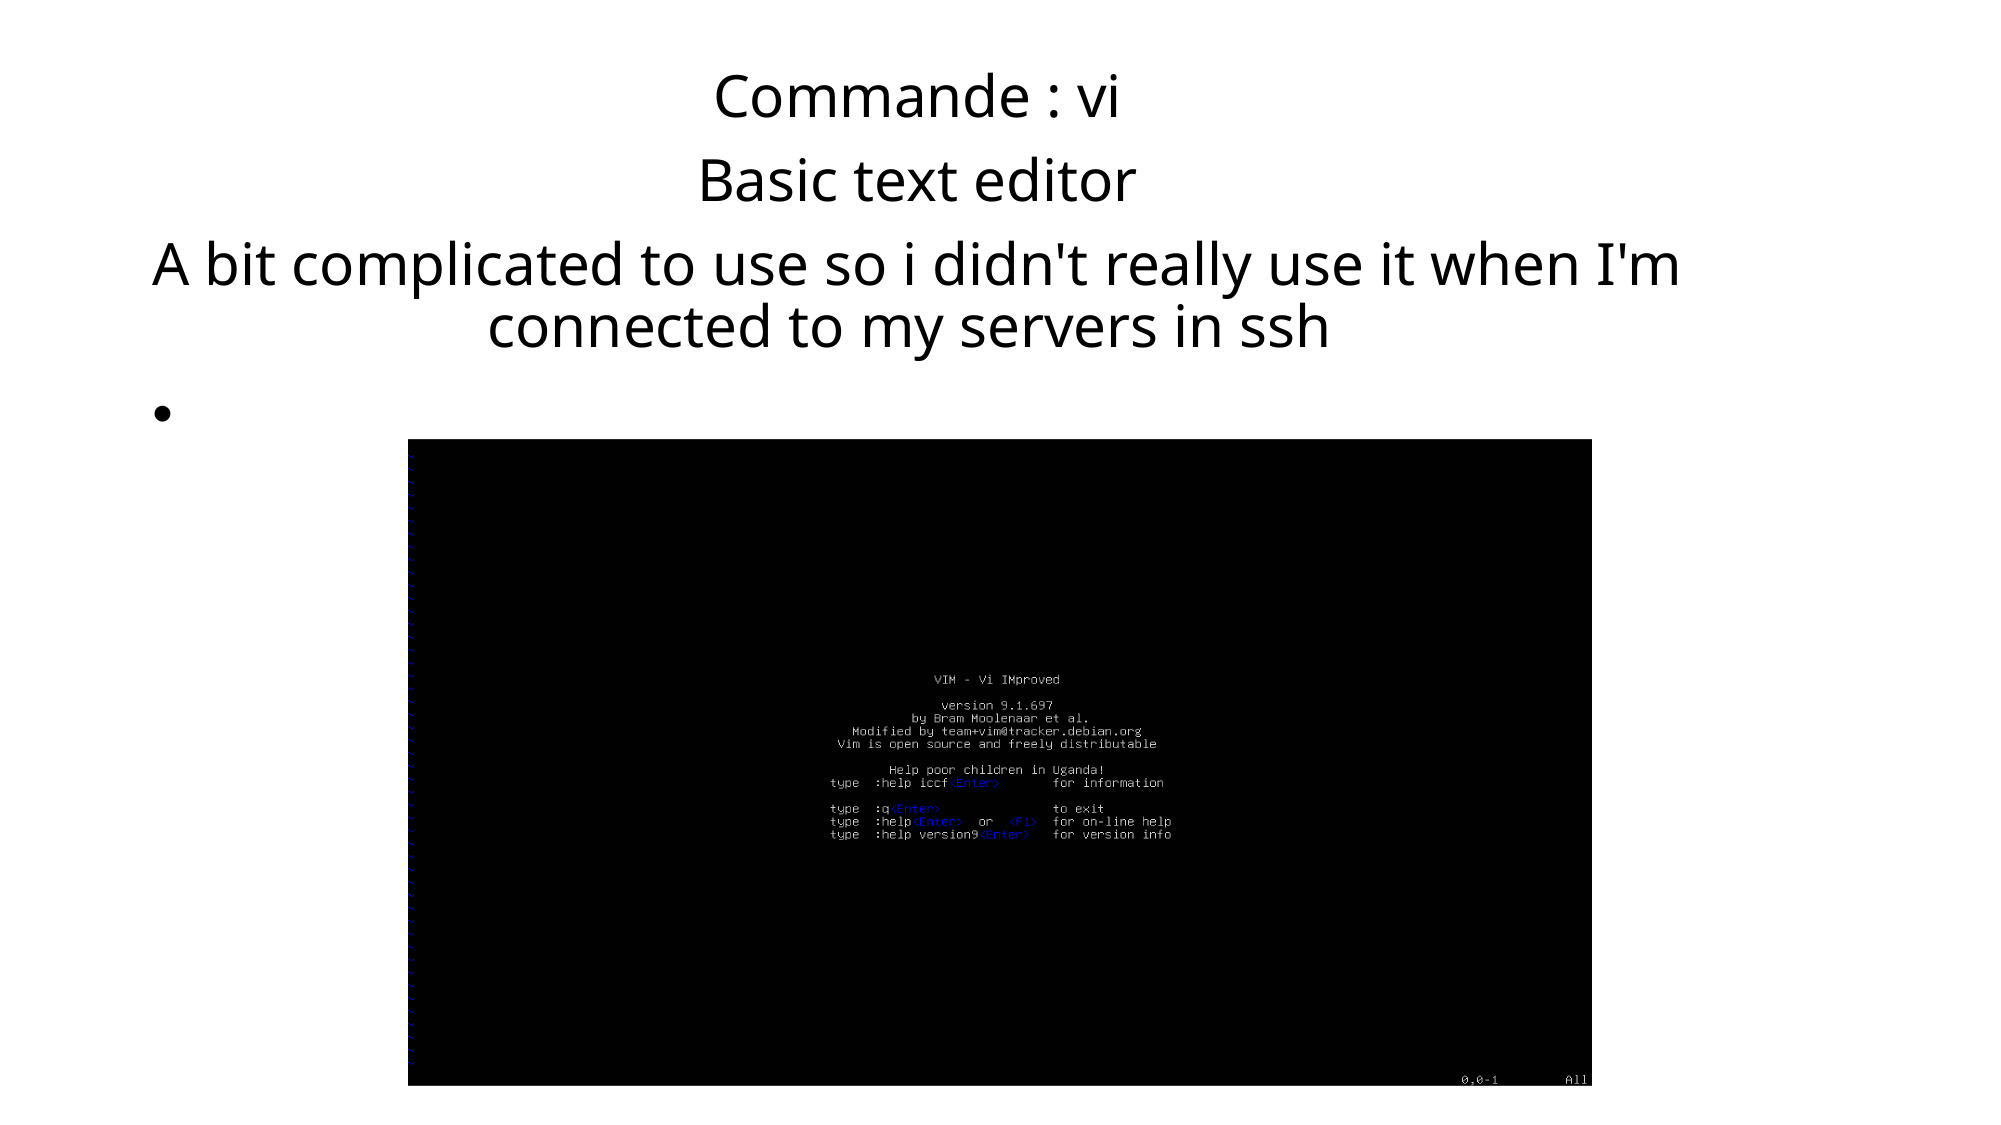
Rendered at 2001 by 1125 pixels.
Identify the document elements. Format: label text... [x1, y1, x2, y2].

list Commande : vi Basic text editor A bit complicated to use so i didn't really use it when I'm connected to my servers in ssh [137, 59, 1863, 412]
picture [408, 439, 1592, 1086]
